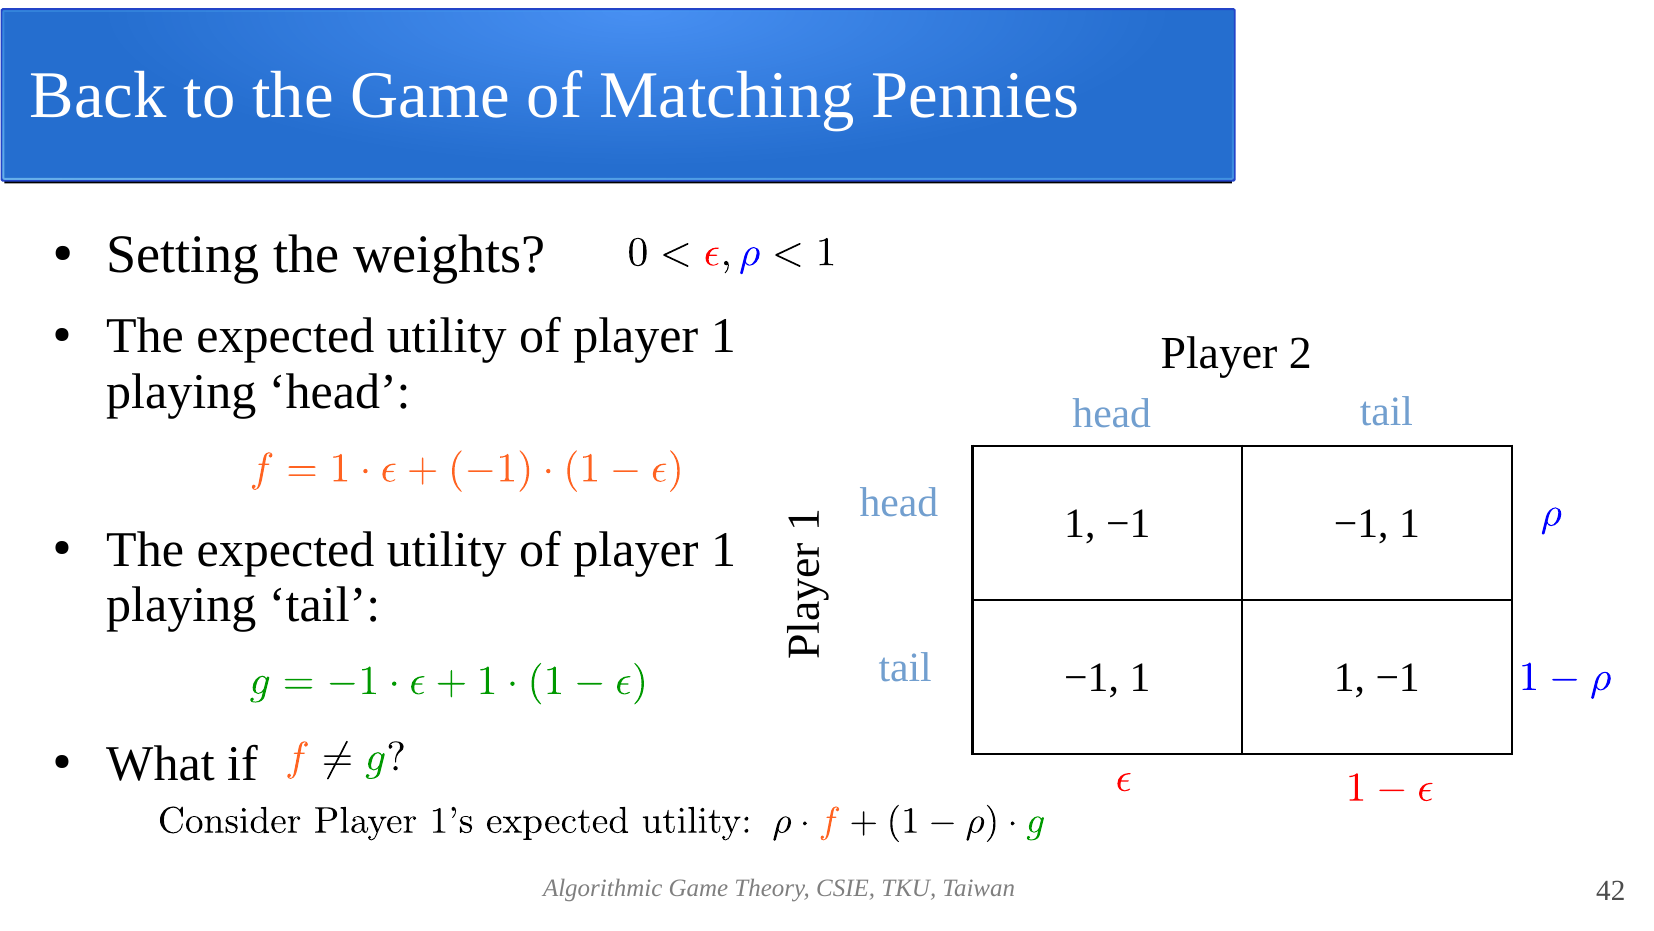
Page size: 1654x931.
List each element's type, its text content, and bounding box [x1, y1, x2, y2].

picture [1115, 773, 1131, 792]
text_box tail [1282, 380, 1491, 446]
table_header −1, 1 [1243, 447, 1511, 599]
picture [248, 448, 682, 494]
text_box Player 2 [1123, 320, 1350, 387]
picture [283, 739, 406, 781]
picture [248, 661, 650, 706]
picture [1517, 660, 1613, 701]
text_box Player 1 [770, 480, 857, 688]
picture [157, 804, 1044, 843]
table_cell −1, 1 [974, 601, 1241, 753]
picture [625, 236, 835, 276]
list Setting the weights? The expected utility of player 1 playing ‘head’: The expected utility of player 1 playing ‘tail’: What if [35, 224, 780, 875]
picture [1345, 773, 1433, 802]
table_header 1, −1 [974, 447, 1241, 599]
title Back to the Game of Matching Pennies [29, 17, 1138, 172]
picture [1540, 507, 1562, 535]
text_box tail [844, 637, 966, 702]
text_box head [823, 471, 975, 538]
table_cell 1, −1 [1243, 601, 1511, 753]
text_box head [1023, 382, 1201, 449]
